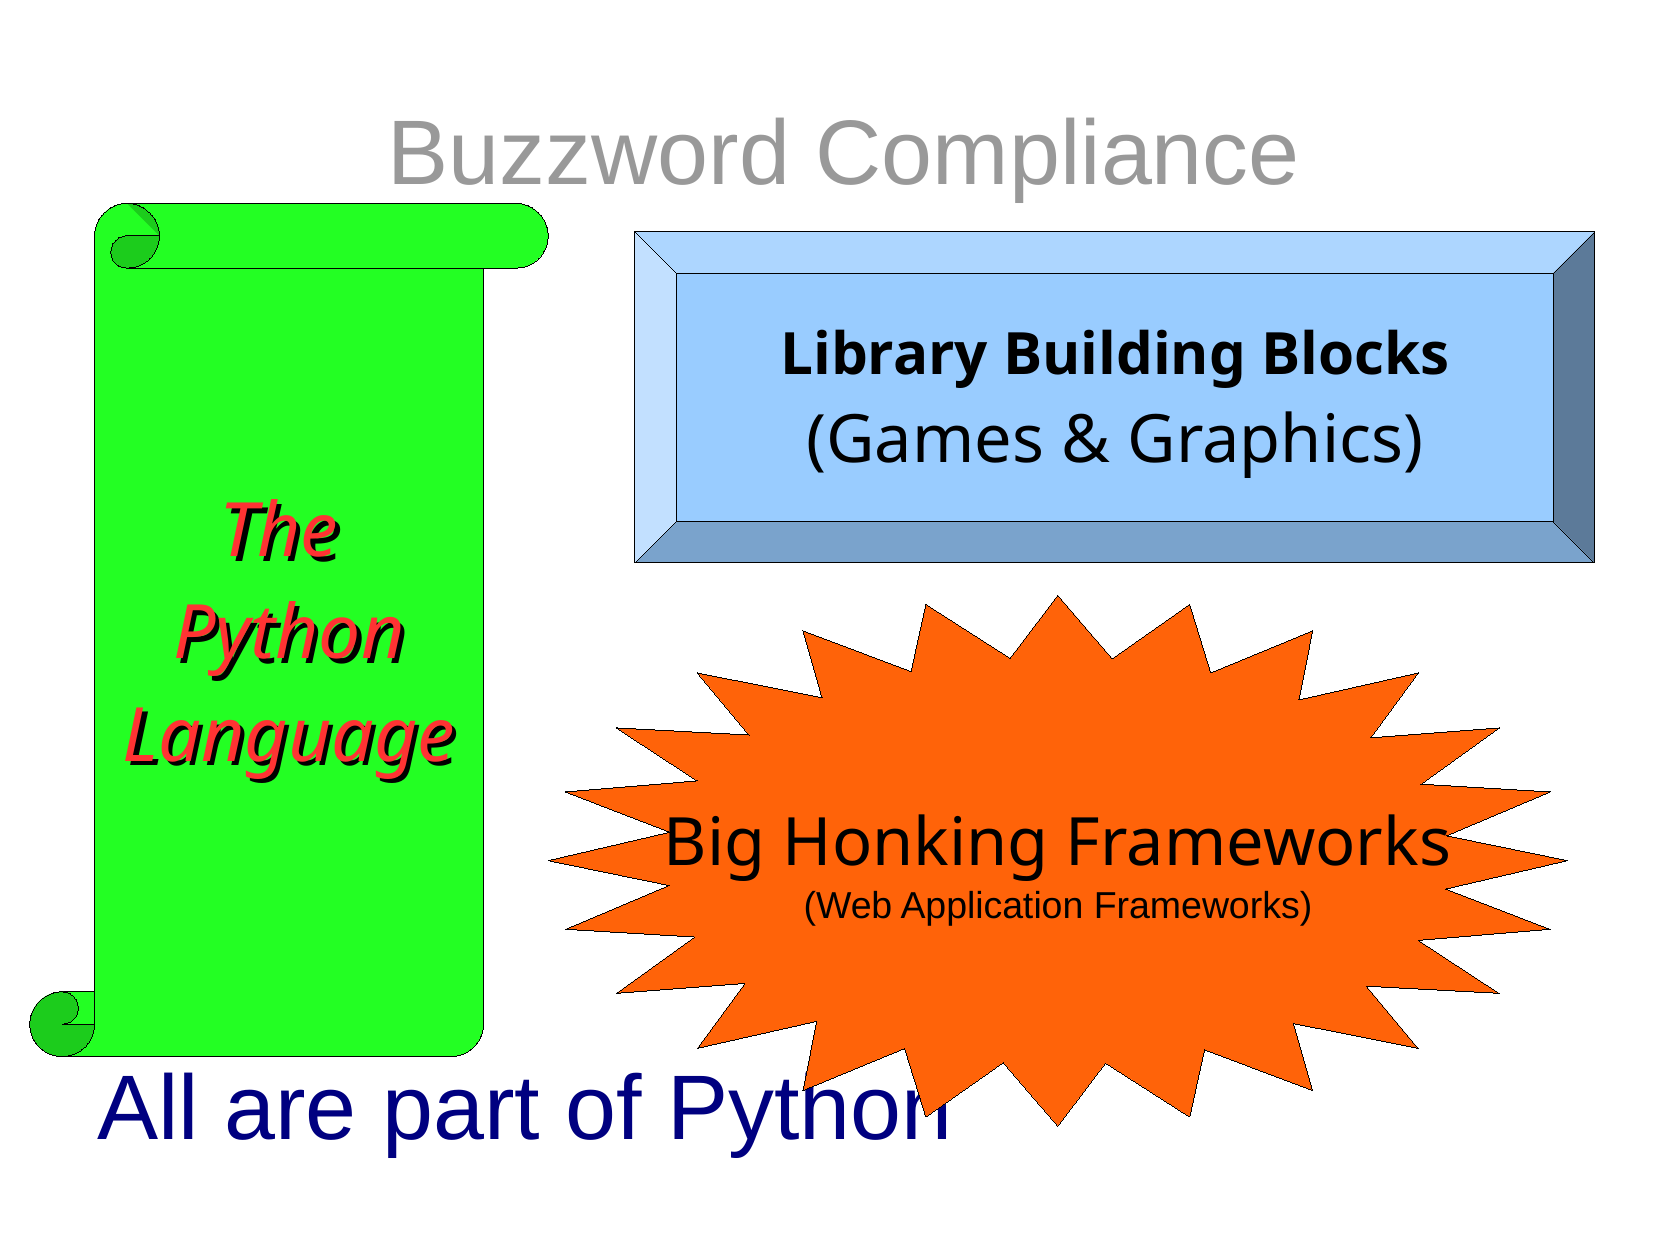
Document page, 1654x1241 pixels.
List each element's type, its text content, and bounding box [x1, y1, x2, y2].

list All are part of Python [79, 1056, 1568, 1241]
text_box Big Honking Frameworks (Web Application Frameworks) [548, 595, 1568, 1127]
text_box TESTING [636, 231, 1594, 274]
text_box The Python Language [64, 203, 484, 1057]
text_box Library Building Blocks (Games & Graphics) [677, 274, 1553, 521]
title Buzzword Compliance [82, 49, 1571, 257]
text_box The Python Language [134, 203, 549, 269]
